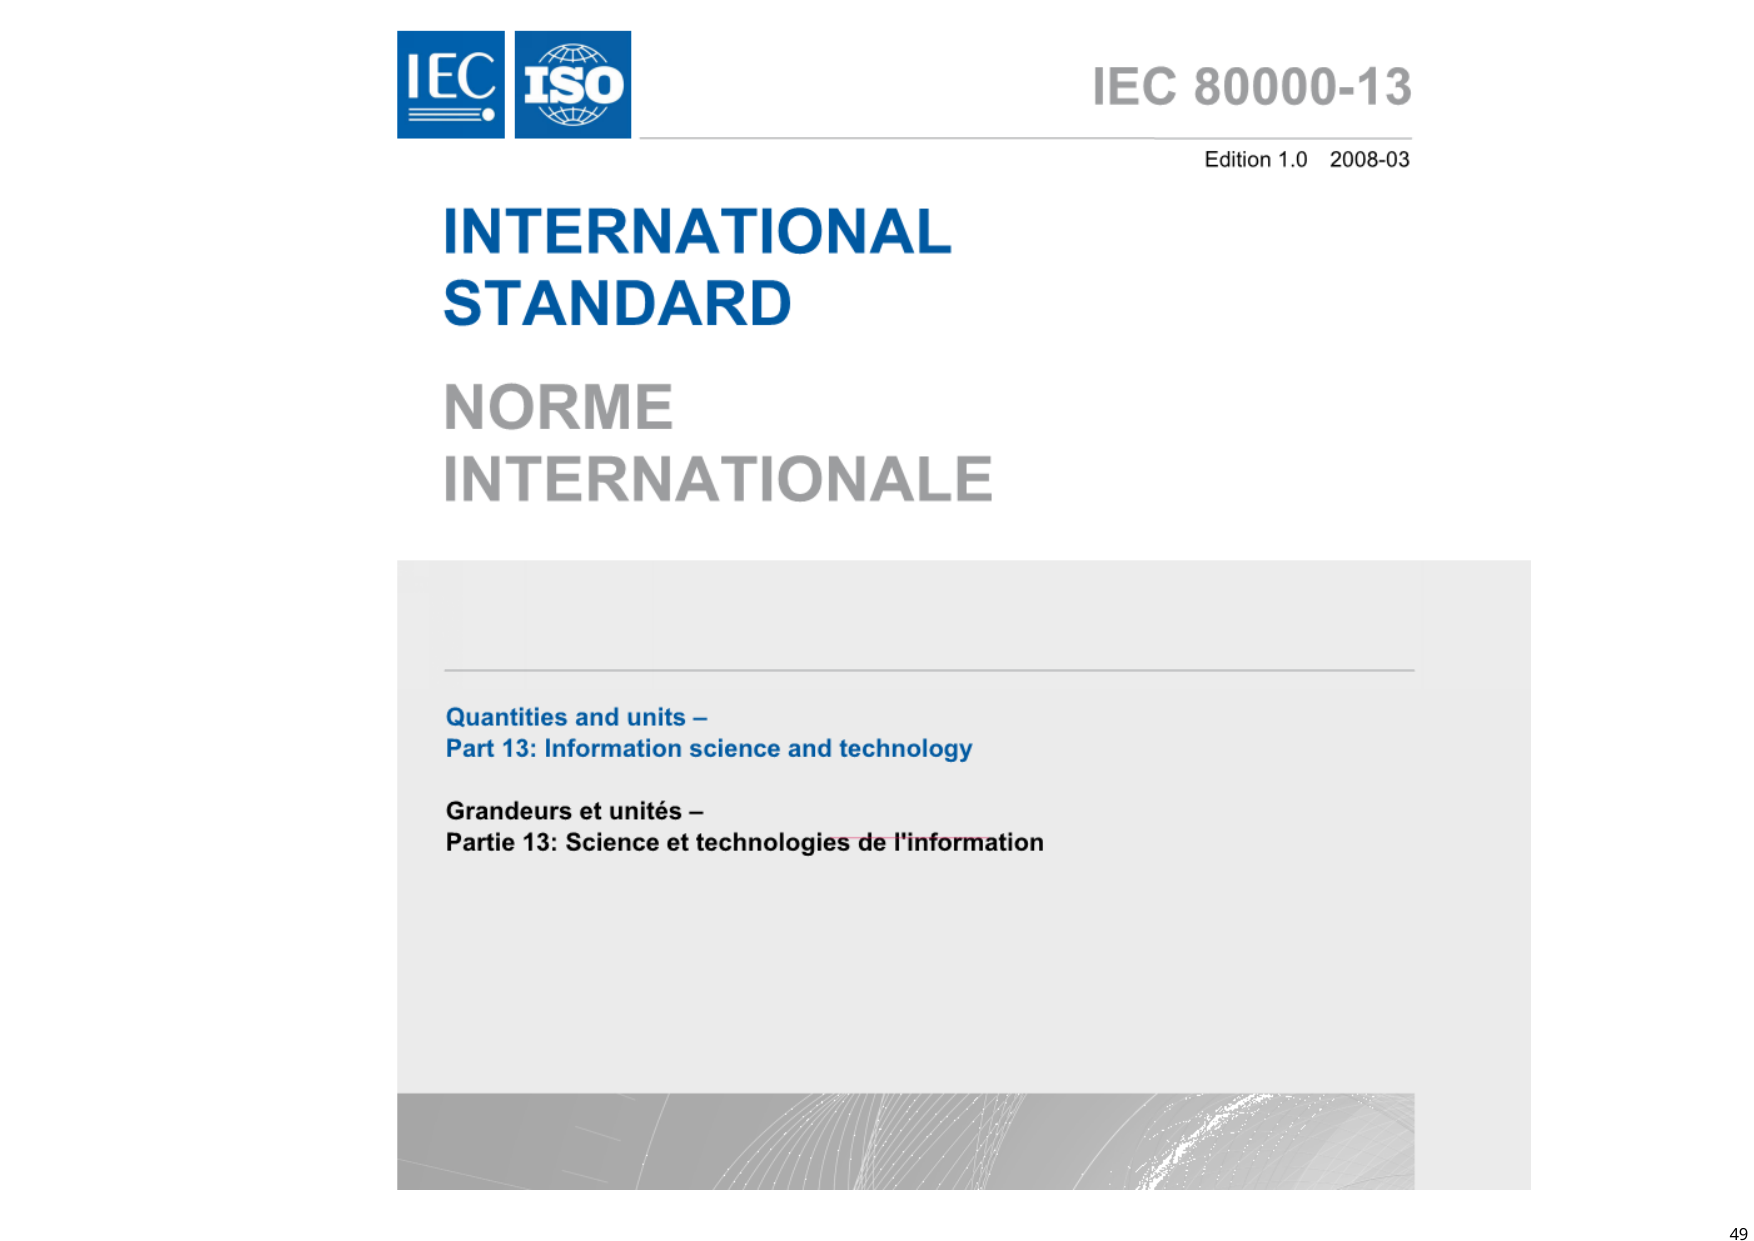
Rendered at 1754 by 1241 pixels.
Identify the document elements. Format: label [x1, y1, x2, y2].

picture [291, 11, 1531, 1190]
